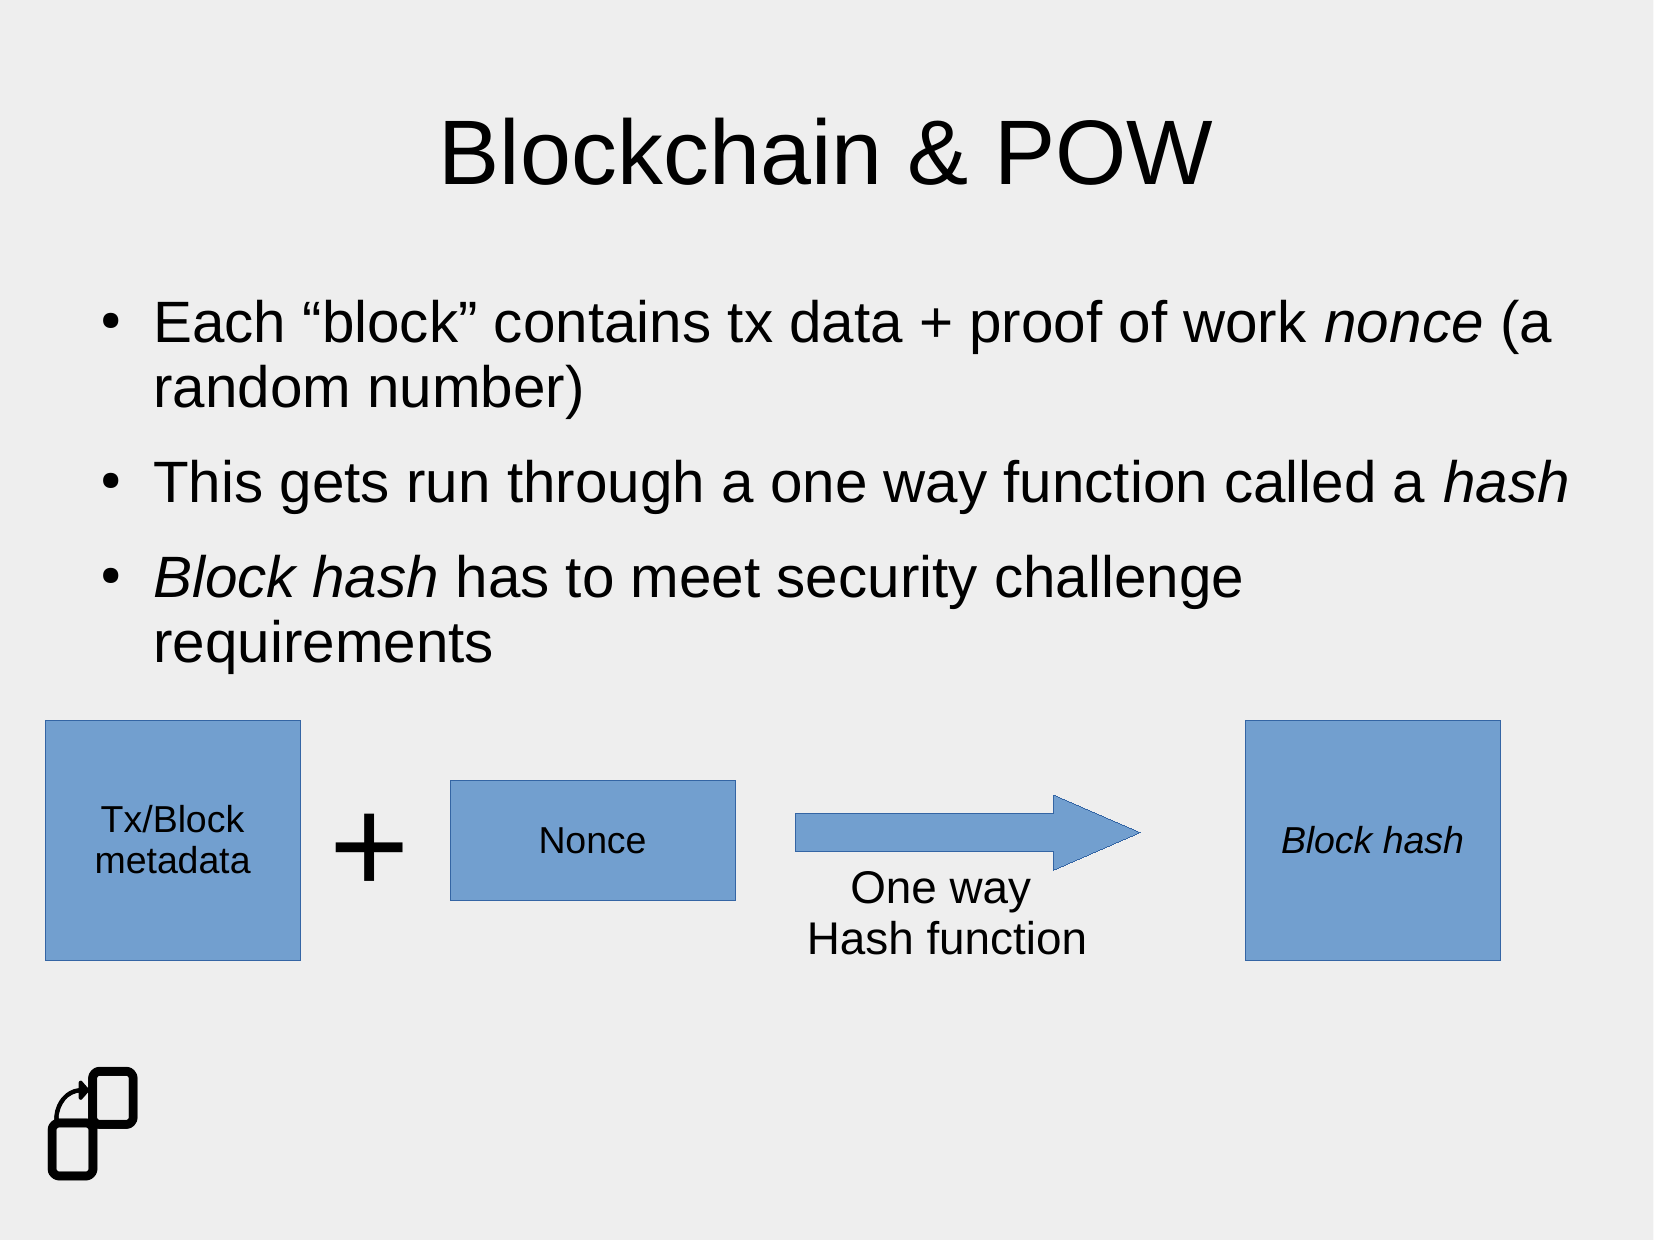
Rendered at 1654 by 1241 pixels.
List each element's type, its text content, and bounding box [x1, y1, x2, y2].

title Blockchain & POW [82, 49, 1571, 257]
text_box Nonce [466, 780, 736, 901]
picture [30, 1062, 153, 1186]
text_box Tx/Block metadata [45, 720, 301, 961]
text_box One way Hash function [769, 854, 1126, 1023]
list Each “block” contains tx data + proof of work nonce (a random number) This gets run through a one way function called a hash Block hash has to meet security challenge requirements [82, 290, 1571, 1010]
text_box Block hash [1245, 720, 1501, 961]
text_box [795, 795, 1141, 854]
text_box + [315, 761, 466, 931]
